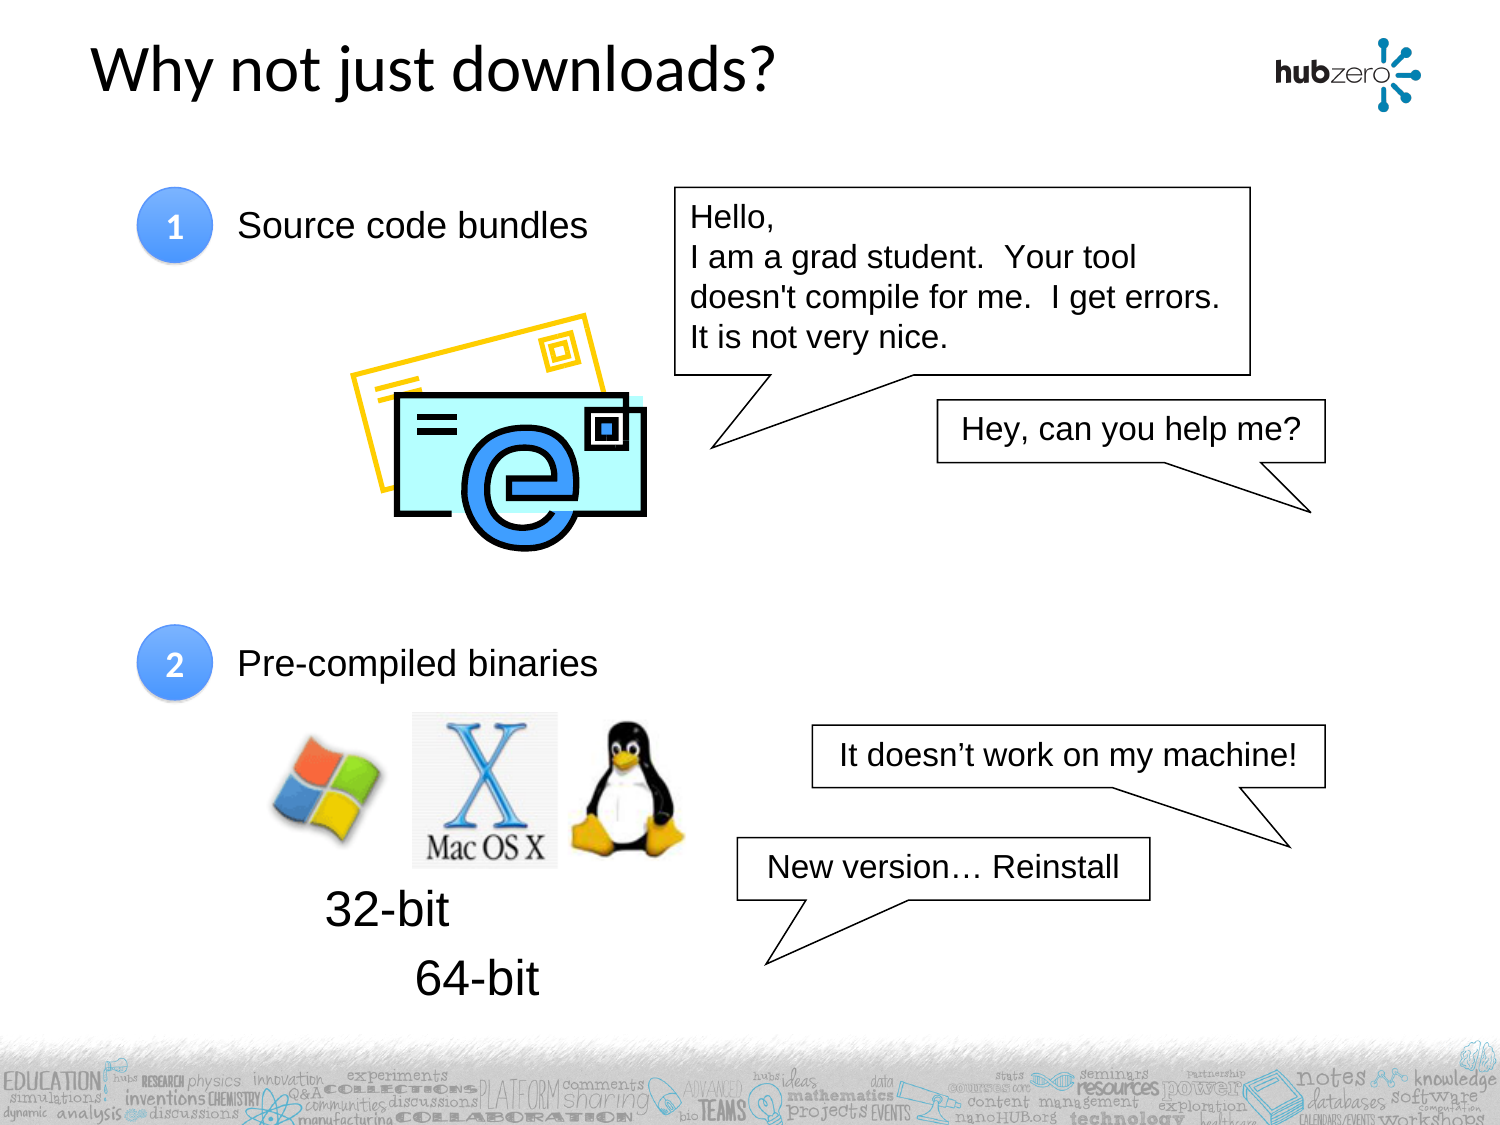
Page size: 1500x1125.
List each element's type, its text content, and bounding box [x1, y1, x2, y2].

text_box Source code bundles [222, 193, 604, 254]
picture [1272, 35, 1424, 115]
picture [350, 312, 647, 553]
text_box 32-bit [309, 868, 465, 945]
text_box Pre-compiled binaries [222, 630, 614, 692]
text_box 64-bit [399, 937, 555, 1013]
text_box 2 [137, 624, 213, 700]
picture [262, 712, 719, 869]
text_box New version… Reinstall [737, 837, 1150, 965]
text_box Hey, can you help me? [937, 399, 1326, 513]
text_box 1 [137, 187, 213, 263]
picture [0, 1034, 1500, 1125]
text_box Why not just downloads? [75, 12, 1249, 118]
text_box Hello, I am a grad student. Your tool doesn't compile for me. I get errors. It is not very nice. [674, 187, 1251, 448]
text_box It doesn’t work on my machine! [812, 725, 1326, 847]
